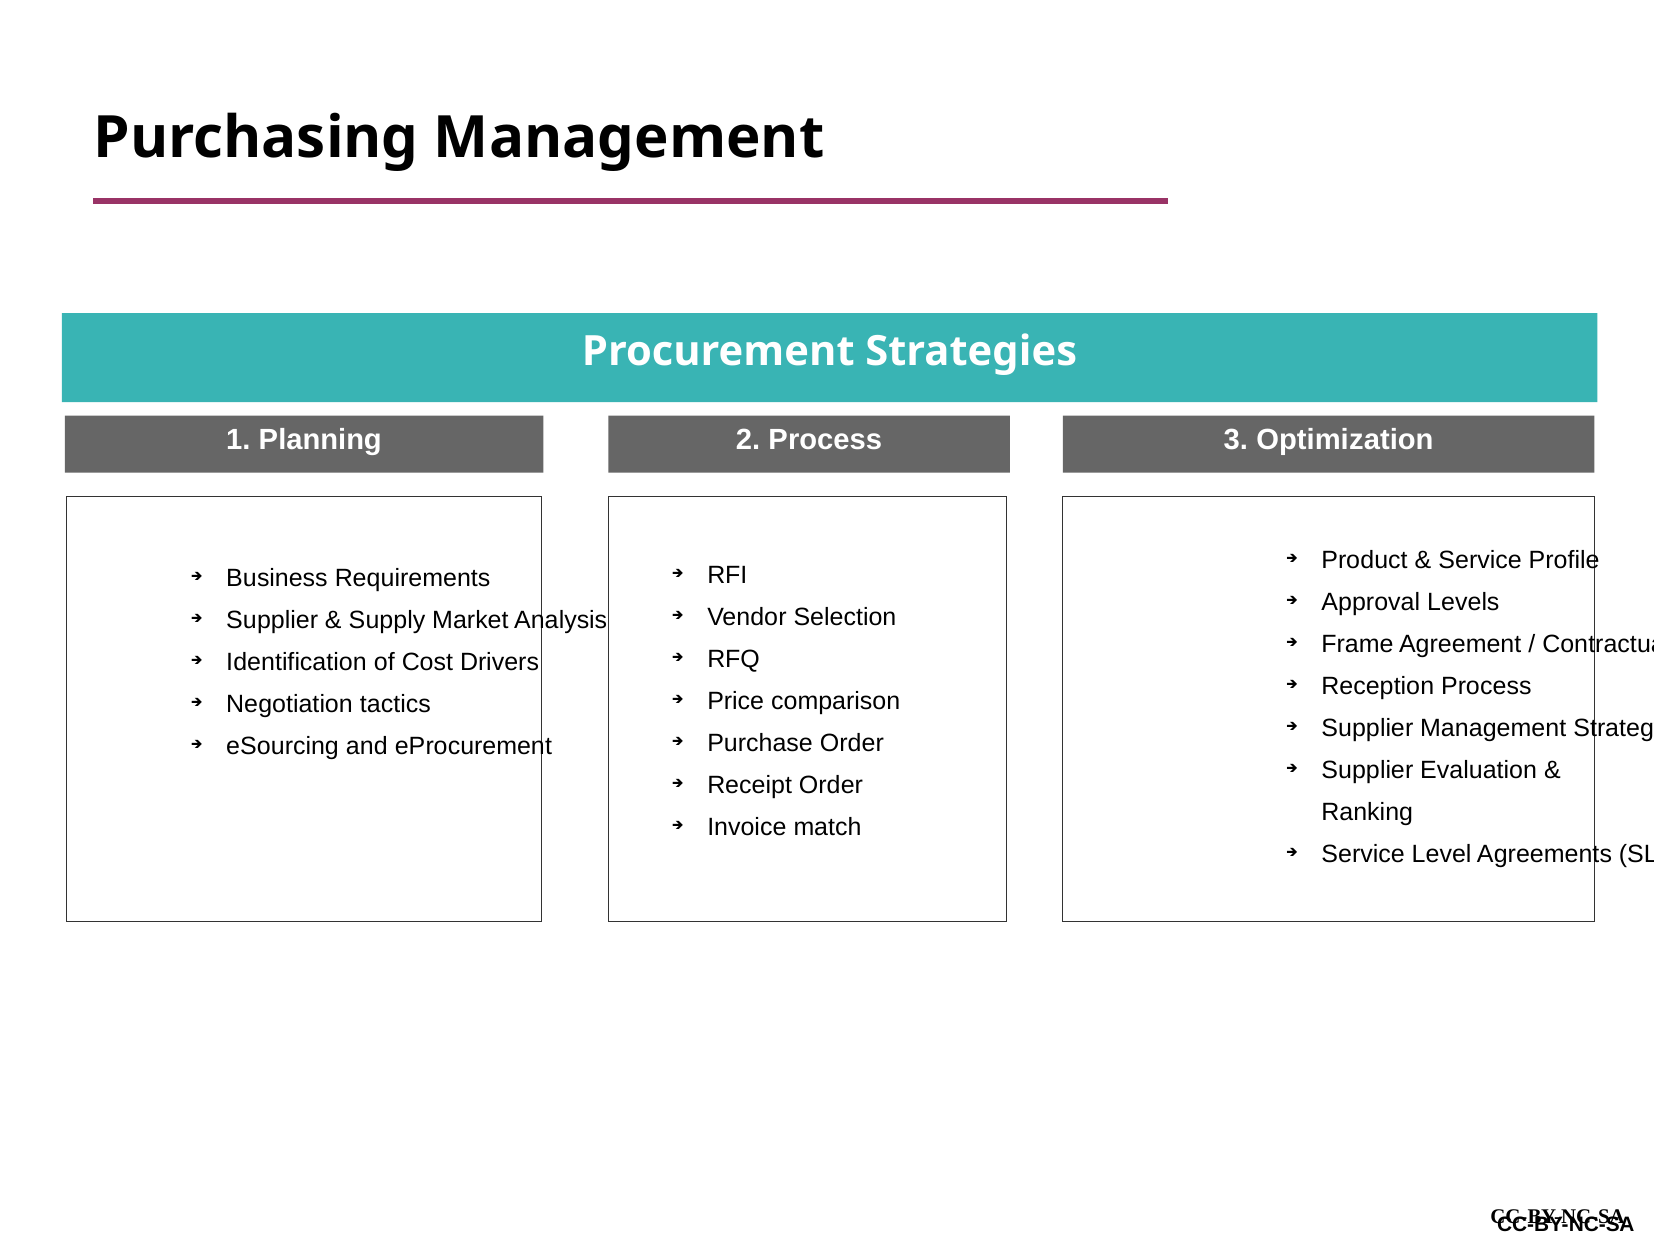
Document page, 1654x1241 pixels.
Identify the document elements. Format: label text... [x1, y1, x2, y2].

text_box [1062, 496, 1595, 922]
text_box Business Requirements Supplier & Supply Market Analysis Identification of Cost Drivers Negotiation tactics eSourcing and eProcurement [133, 578, 444, 774]
title Purchasing Management [93, 31, 1570, 239]
text_box Procurement Strategies [61, 313, 1598, 403]
text_box [608, 496, 1007, 922]
text_box 2. Process [608, 415, 1010, 473]
text_box Product & Service Profile Approval Levels Frame Agreement / Contractual Issues Reception Process Supplier Management Strategy Supplier Evaluation & Ranking Service Level Agreements (SLA) [1228, 631, 1430, 810]
text_box CC-BY-NC-SA [1482, 1204, 1654, 1241]
text_box 1. Planning [64, 415, 544, 473]
text_box [66, 496, 542, 922]
text_box 3. Optimization [1062, 415, 1595, 473]
text_box RFI Vendor Selection RFQ Price comparison Purchase Order Receipt Order Invoice match [614, 596, 981, 792]
